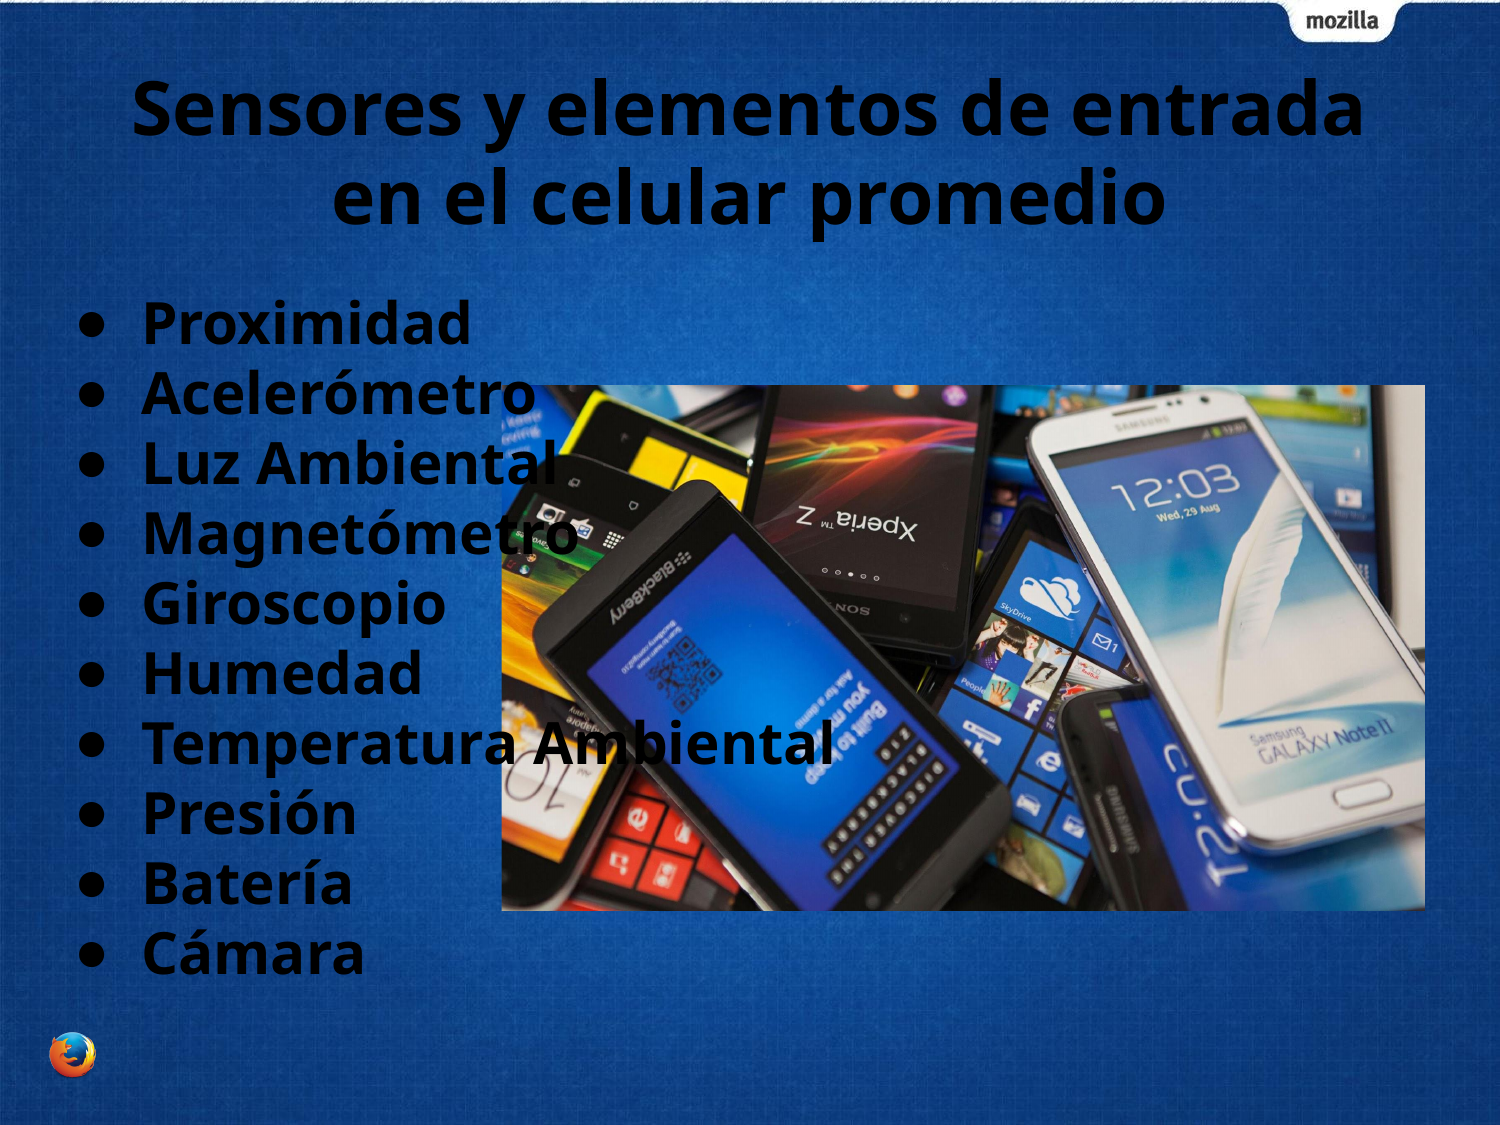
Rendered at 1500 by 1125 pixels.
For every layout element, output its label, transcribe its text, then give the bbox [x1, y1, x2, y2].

picture [0, 0, 1500, 1125]
list Proximidad Acelerómetro Luz Ambiental Magnetómetro Giroscopio Humedad Temperatura Ambiental Presión Batería Cámara [51, 271, 1279, 923]
title Sensores y elementos de entrada en el celular promedio [75, 45, 1425, 233]
